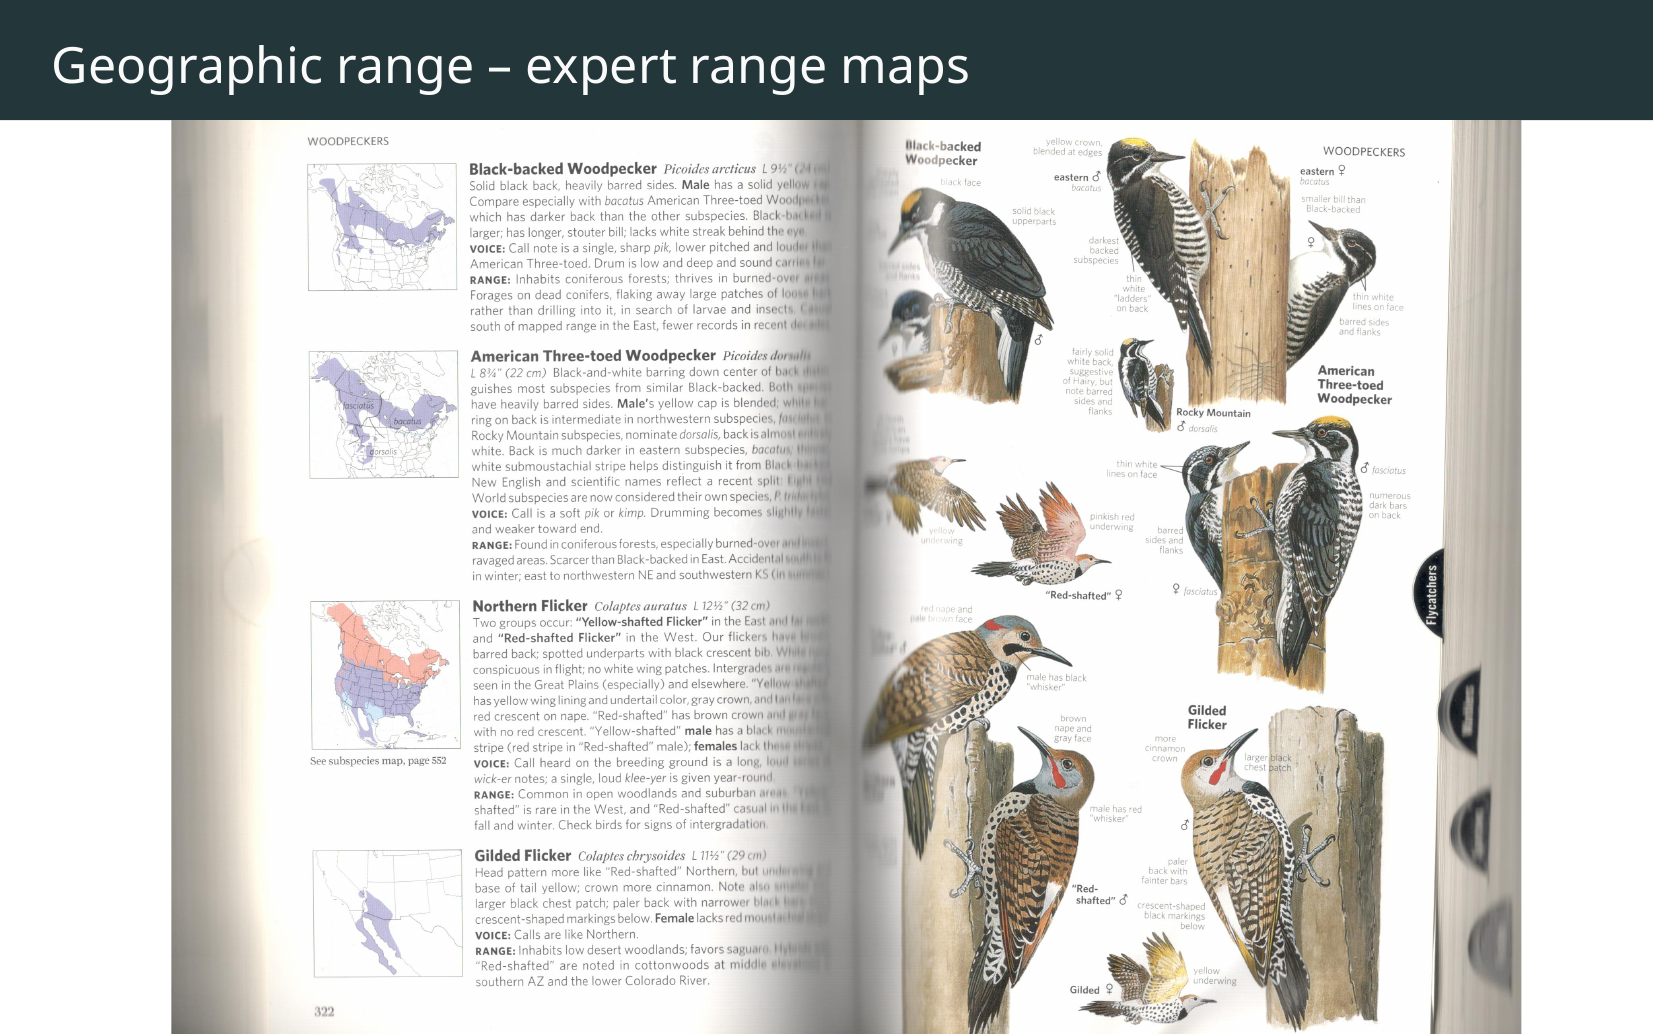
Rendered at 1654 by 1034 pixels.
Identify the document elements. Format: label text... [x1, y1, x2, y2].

text_box Geographic range – expert range maps [51, 30, 1327, 91]
picture [171, 120, 1522, 1034]
text_box [0, 0, 1653, 121]
